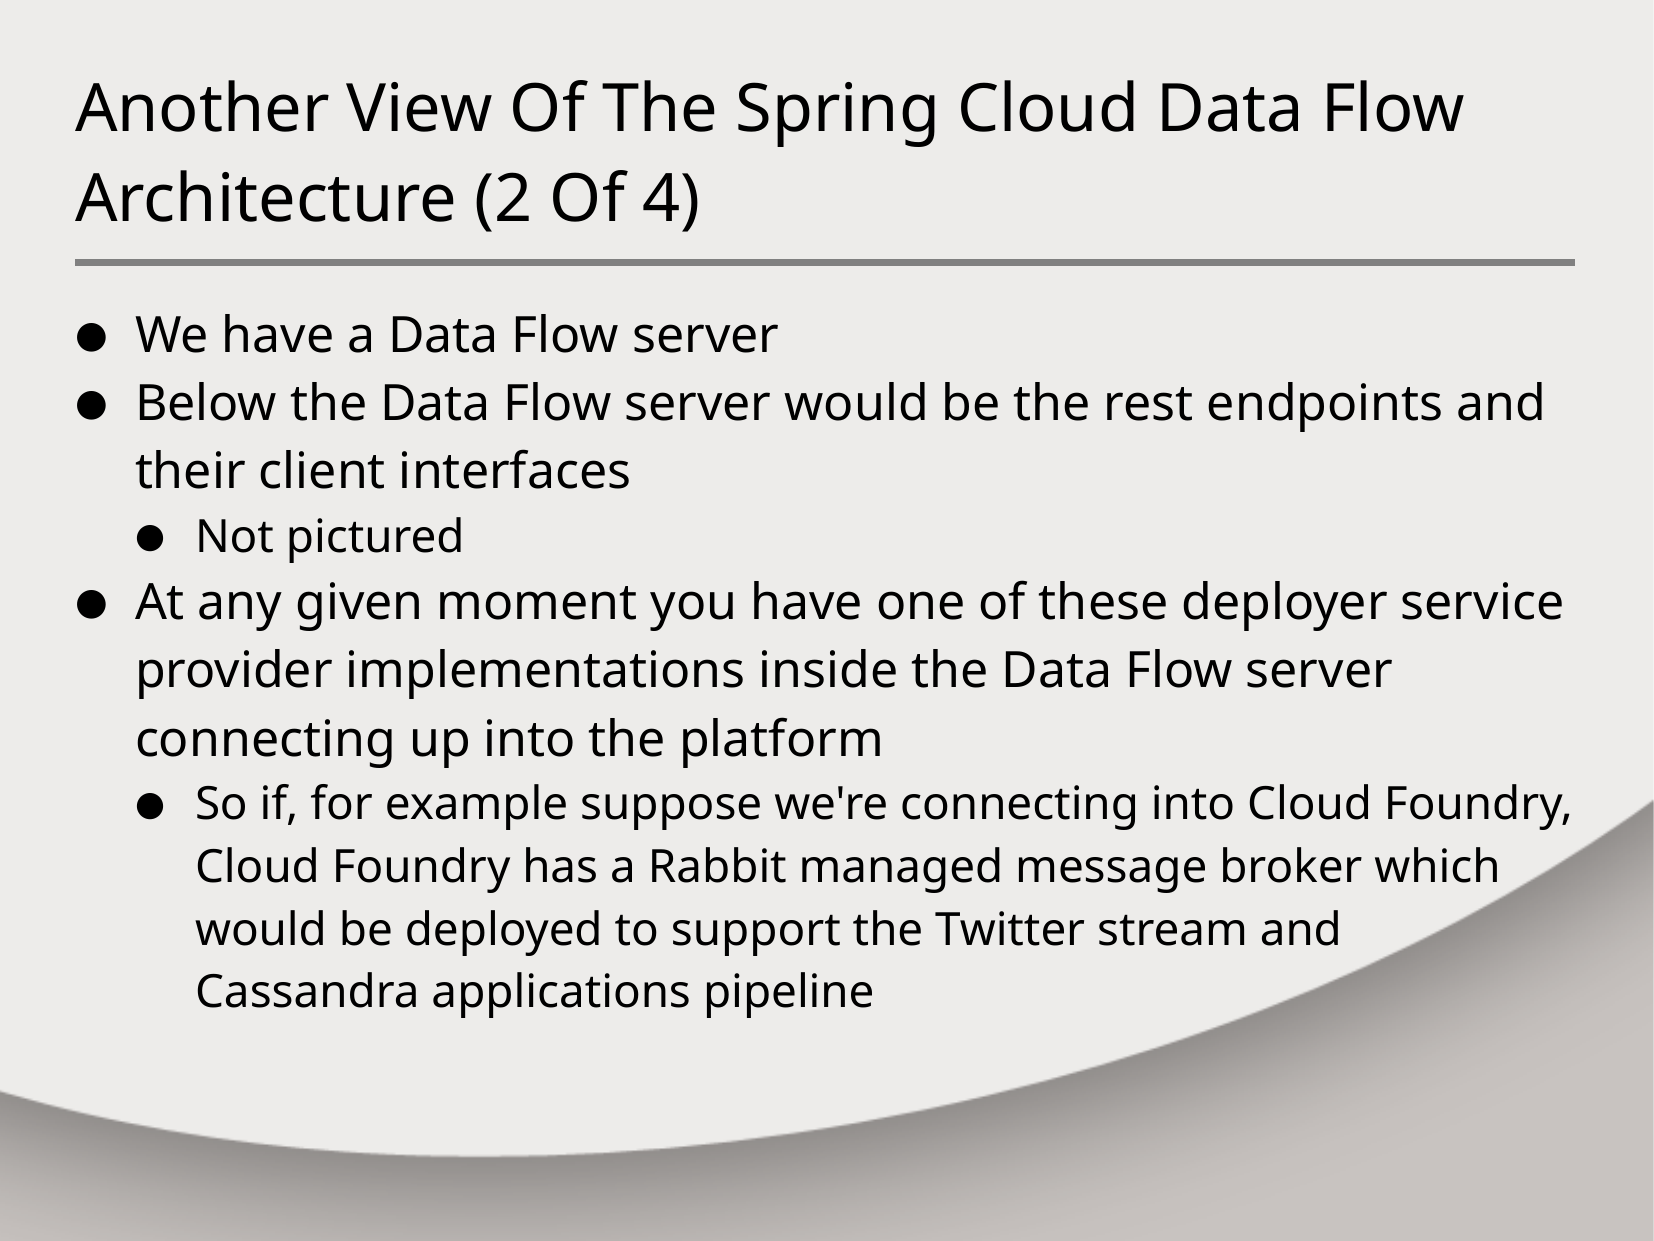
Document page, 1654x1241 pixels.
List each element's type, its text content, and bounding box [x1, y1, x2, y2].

title Another View Of The Spring Cloud Data Flow Architecture (2 Of 4) [75, 75, 1576, 226]
list We have a Data Flow server Below the Data Flow server would be the rest endpoints and their client interfaces Not pictured At any given moment you have one of these deployer service provider implementations inside the Data Flow server connecting up into the platform So if, for example suppose we're connecting into Cloud Foundry, Cloud Foundry has a Rabbit managed message broker which would be deployed to support the Twitter stream and Cassandra applications pipeline [75, 298, 1576, 1163]
picture [0, 0, 1654, 1241]
